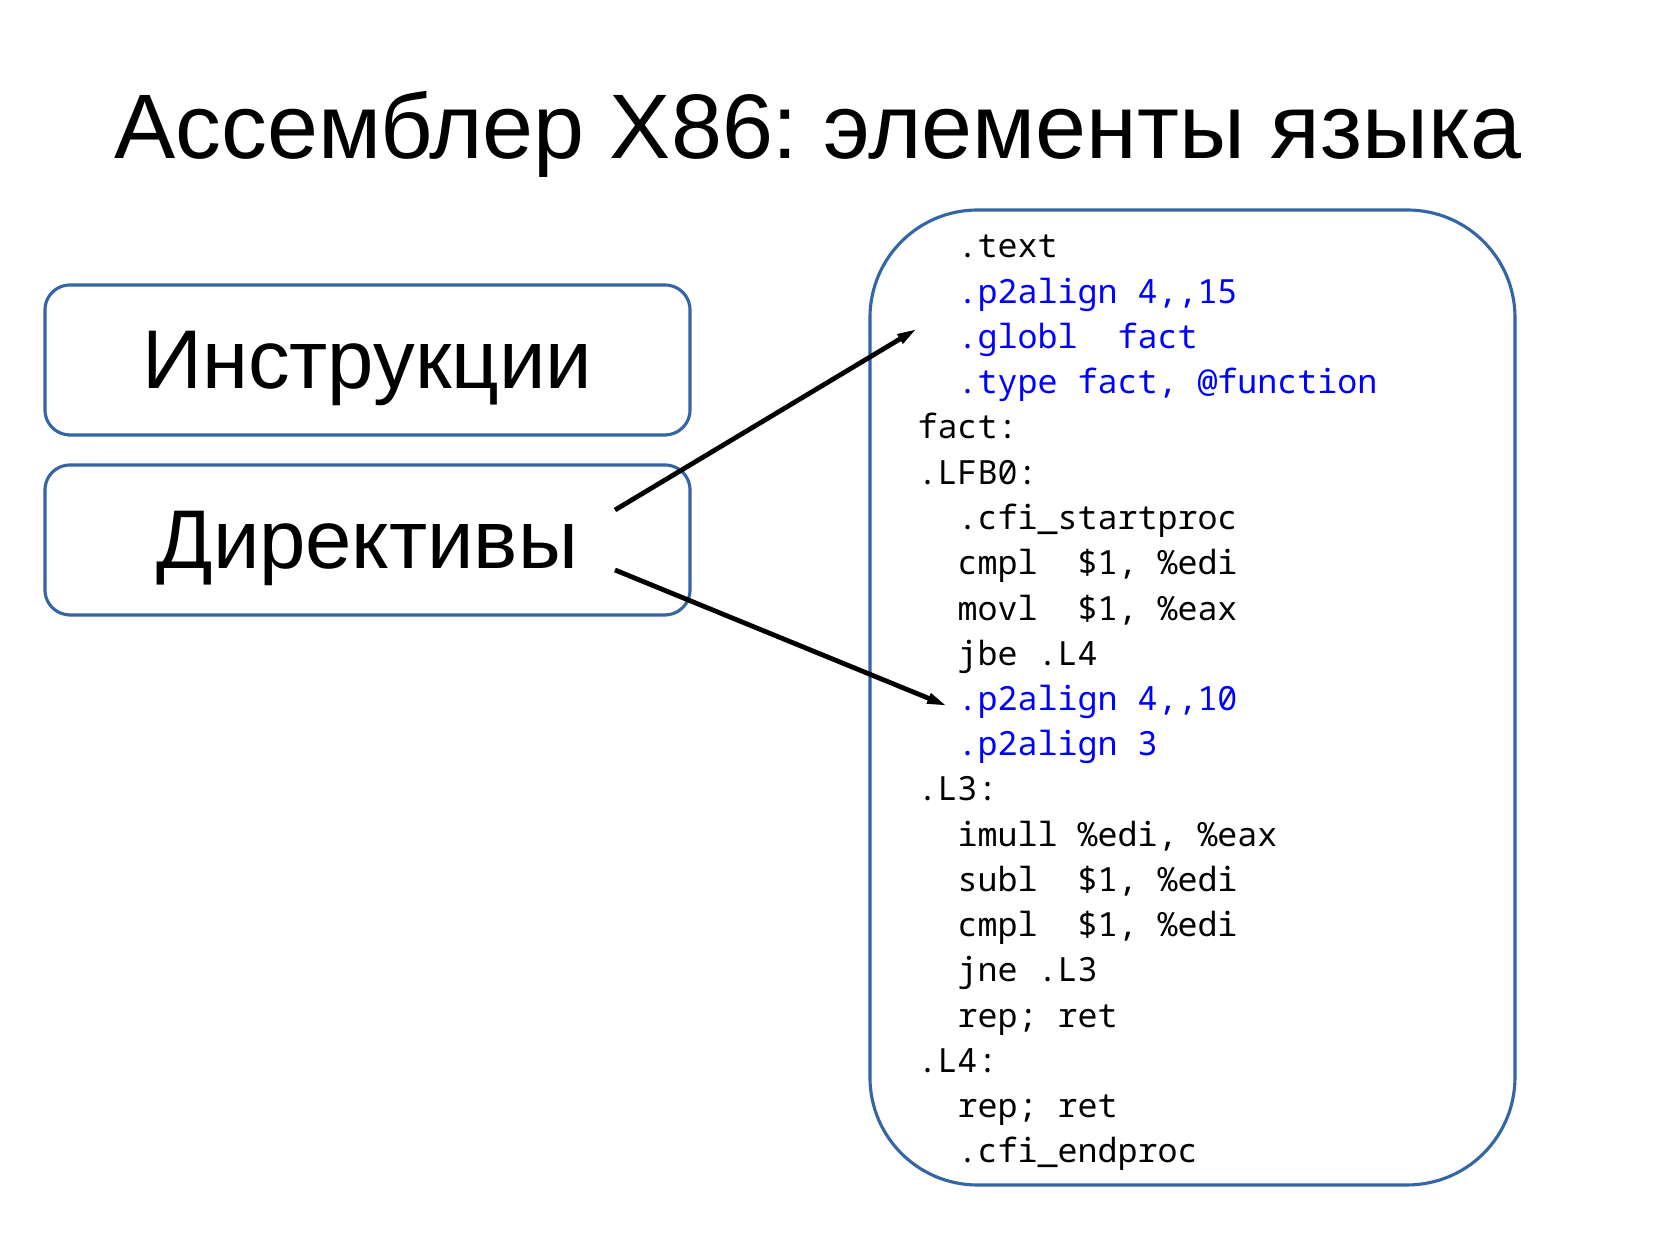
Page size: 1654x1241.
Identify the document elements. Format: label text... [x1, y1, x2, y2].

text_box .text .p2align 4,,15 .globl fact .type fact, @function fact: .LFB0: .cfi_startproc cmpl $1, %edi movl $1, %eax jbe .L4 .p2align 4,,10 .p2align 3 .L3: imull %edi, %eax subl $1, %edi cmpl $1, %edi jne .L3 rep; ret .L4: rep; ret .cfi_endproc [870, 210, 1516, 1186]
title Ассемблер X86: элементы языка [75, 17, 1564, 226]
text_box Инструкции [45, 285, 691, 435]
text_box Директивы [45, 465, 691, 615]
